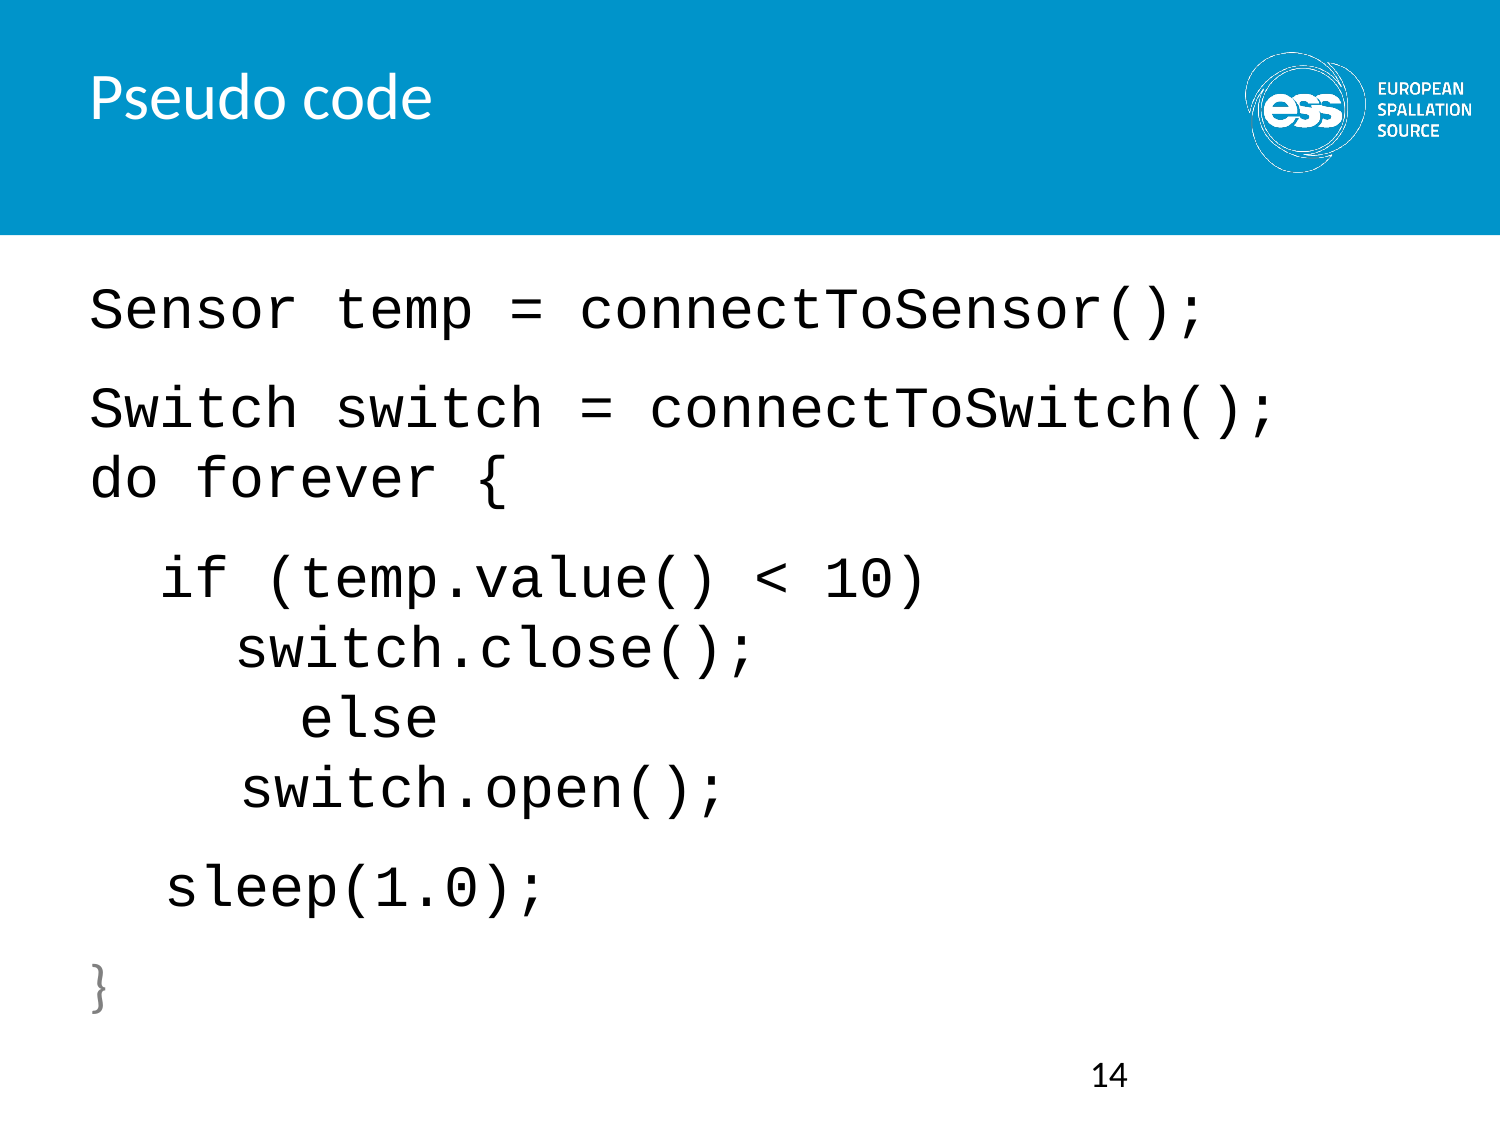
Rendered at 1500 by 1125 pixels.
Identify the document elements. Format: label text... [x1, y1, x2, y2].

picture [1436, 104, 1444, 115]
picture [1398, 109, 1406, 115]
picture [1418, 104, 1423, 115]
picture [1422, 125, 1428, 134]
title Pseudo code [75, 45, 1247, 233]
picture [1389, 104, 1393, 115]
picture [1379, 83, 1385, 94]
picture [1400, 83, 1407, 94]
picture [1443, 86, 1450, 93]
picture [1423, 83, 1430, 94]
picture [1264, 94, 1342, 127]
list Sensor temp = connectToSensor(); Switch switch = connectToSwitch(); do forever { if (temp.value() < 10) switch.close(); else switch.open(); sleep(1.0); } [75, 262, 1425, 1066]
picture [1432, 125, 1438, 136]
slide_number <number> [1074, 1042, 1425, 1103]
picture [1409, 104, 1415, 115]
picture [1454, 83, 1458, 94]
